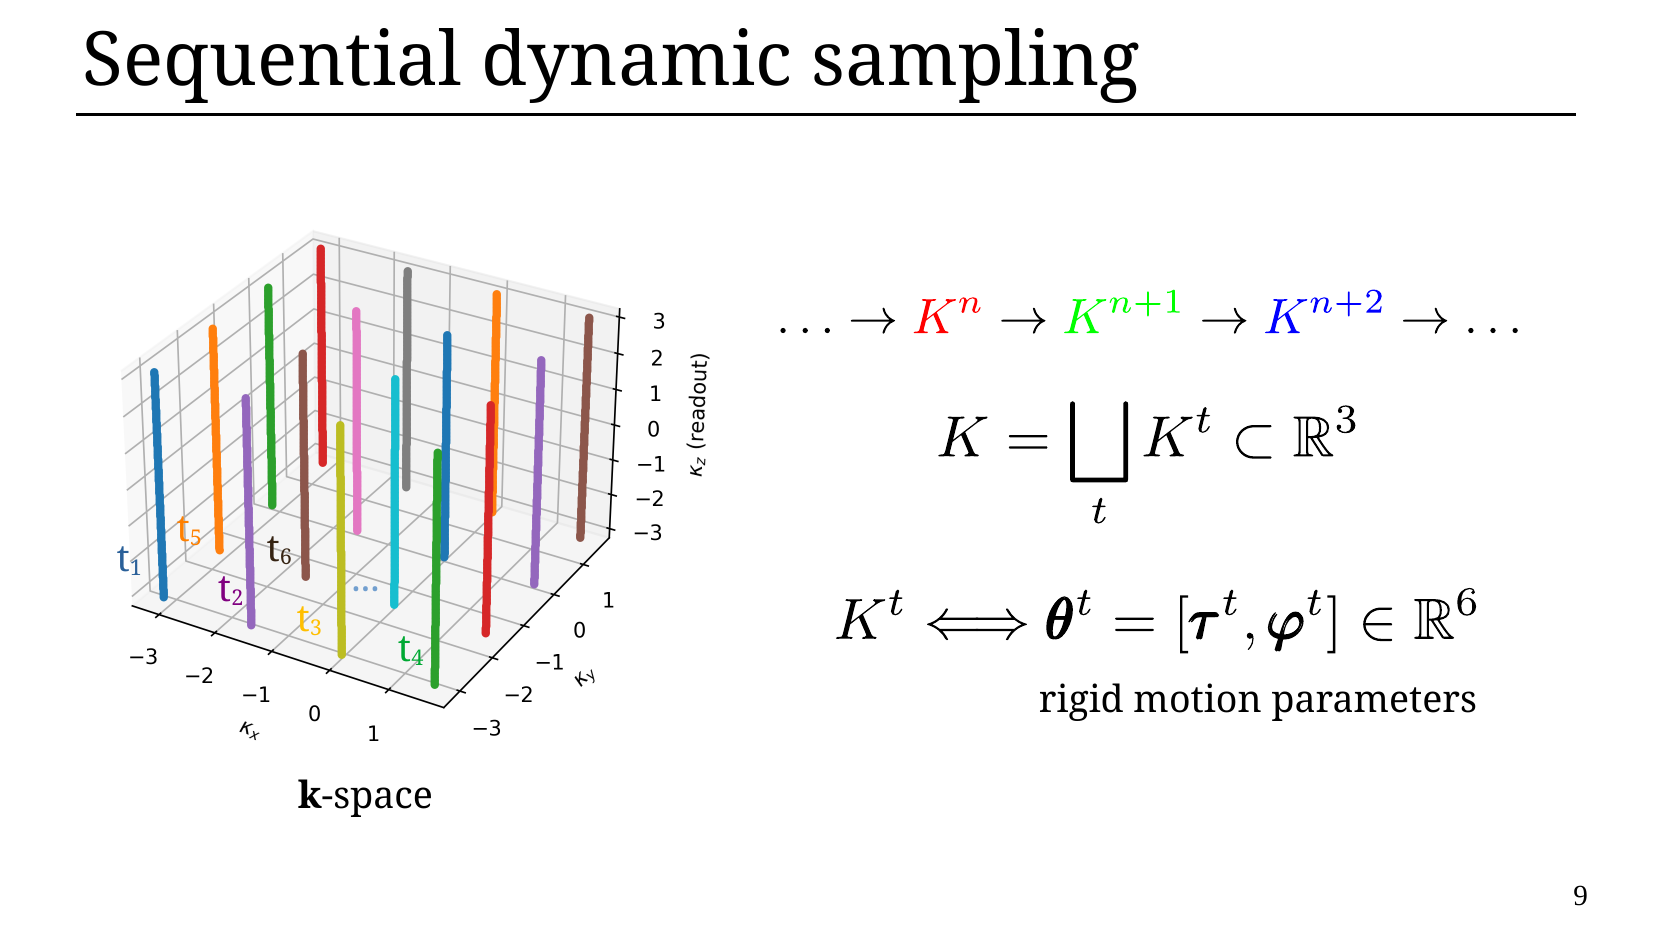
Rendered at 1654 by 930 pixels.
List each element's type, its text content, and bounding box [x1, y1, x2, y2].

picture [75, 173, 727, 760]
text_box t4 [360, 614, 462, 685]
picture [833, 587, 1477, 654]
text_box rigid motion parameters [1005, 665, 1512, 724]
text_box ... [315, 544, 417, 603]
text_box t2 [180, 565, 258, 625]
picture [933, 399, 1358, 526]
text_box t5 [138, 494, 241, 565]
picture [774, 287, 1520, 336]
text_box k-space [112, 761, 619, 821]
text_box t6 [228, 514, 331, 585]
text_box t3 [258, 585, 361, 655]
title Sequential dynamic sampling [82, 7, 1571, 105]
text_box t1 [78, 524, 180, 595]
